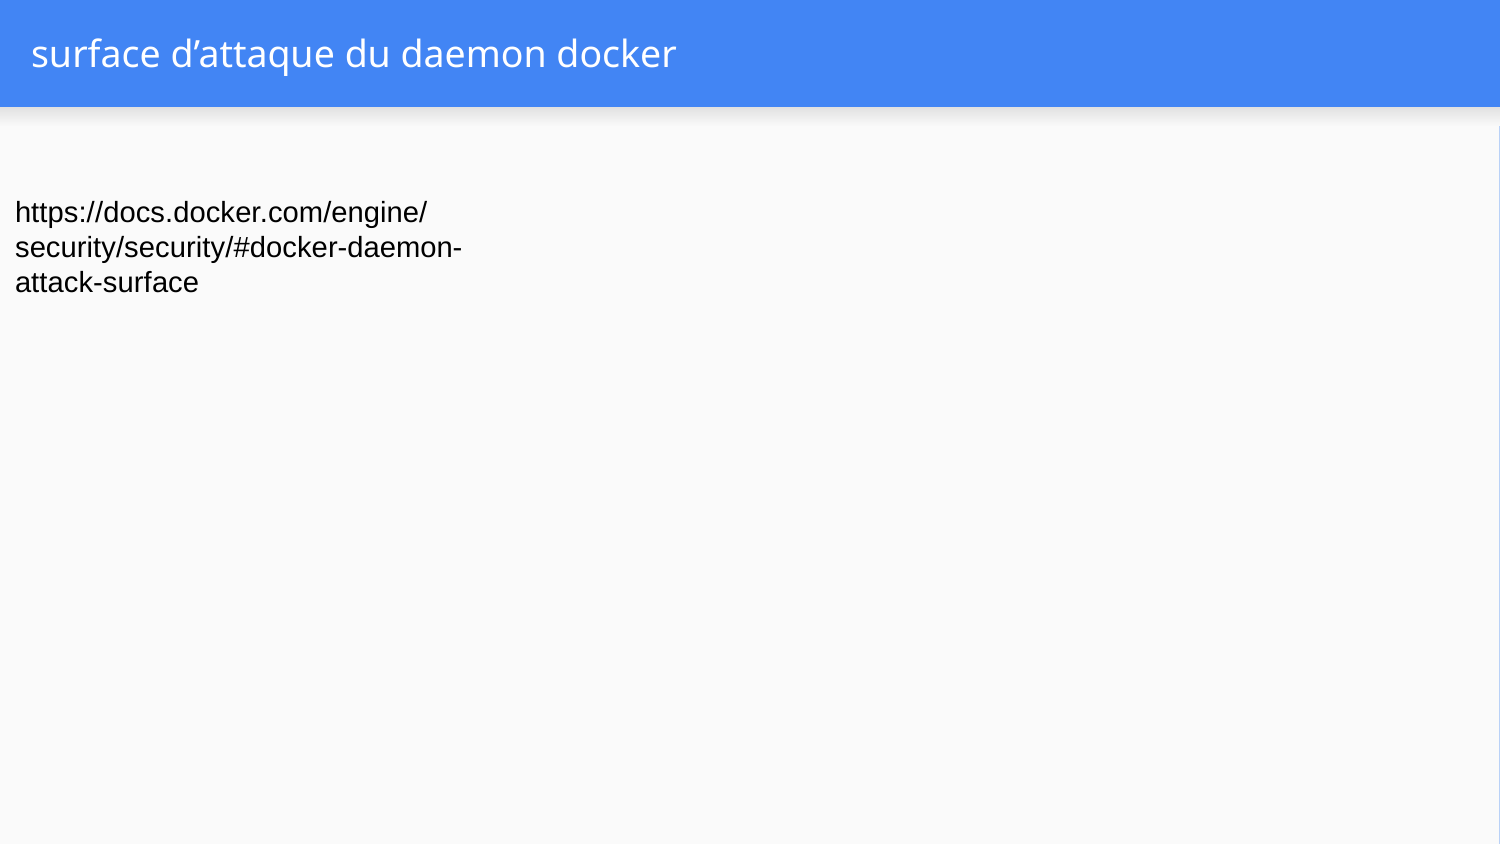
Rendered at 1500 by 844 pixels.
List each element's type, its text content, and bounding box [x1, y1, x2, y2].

title surface d’attaque du daemon docker [493, 2, 1464, 102]
text_box https://docs.docker.com/engine/security/security/#docker-daemon-attack-surface [0, 0, 493, 493]
